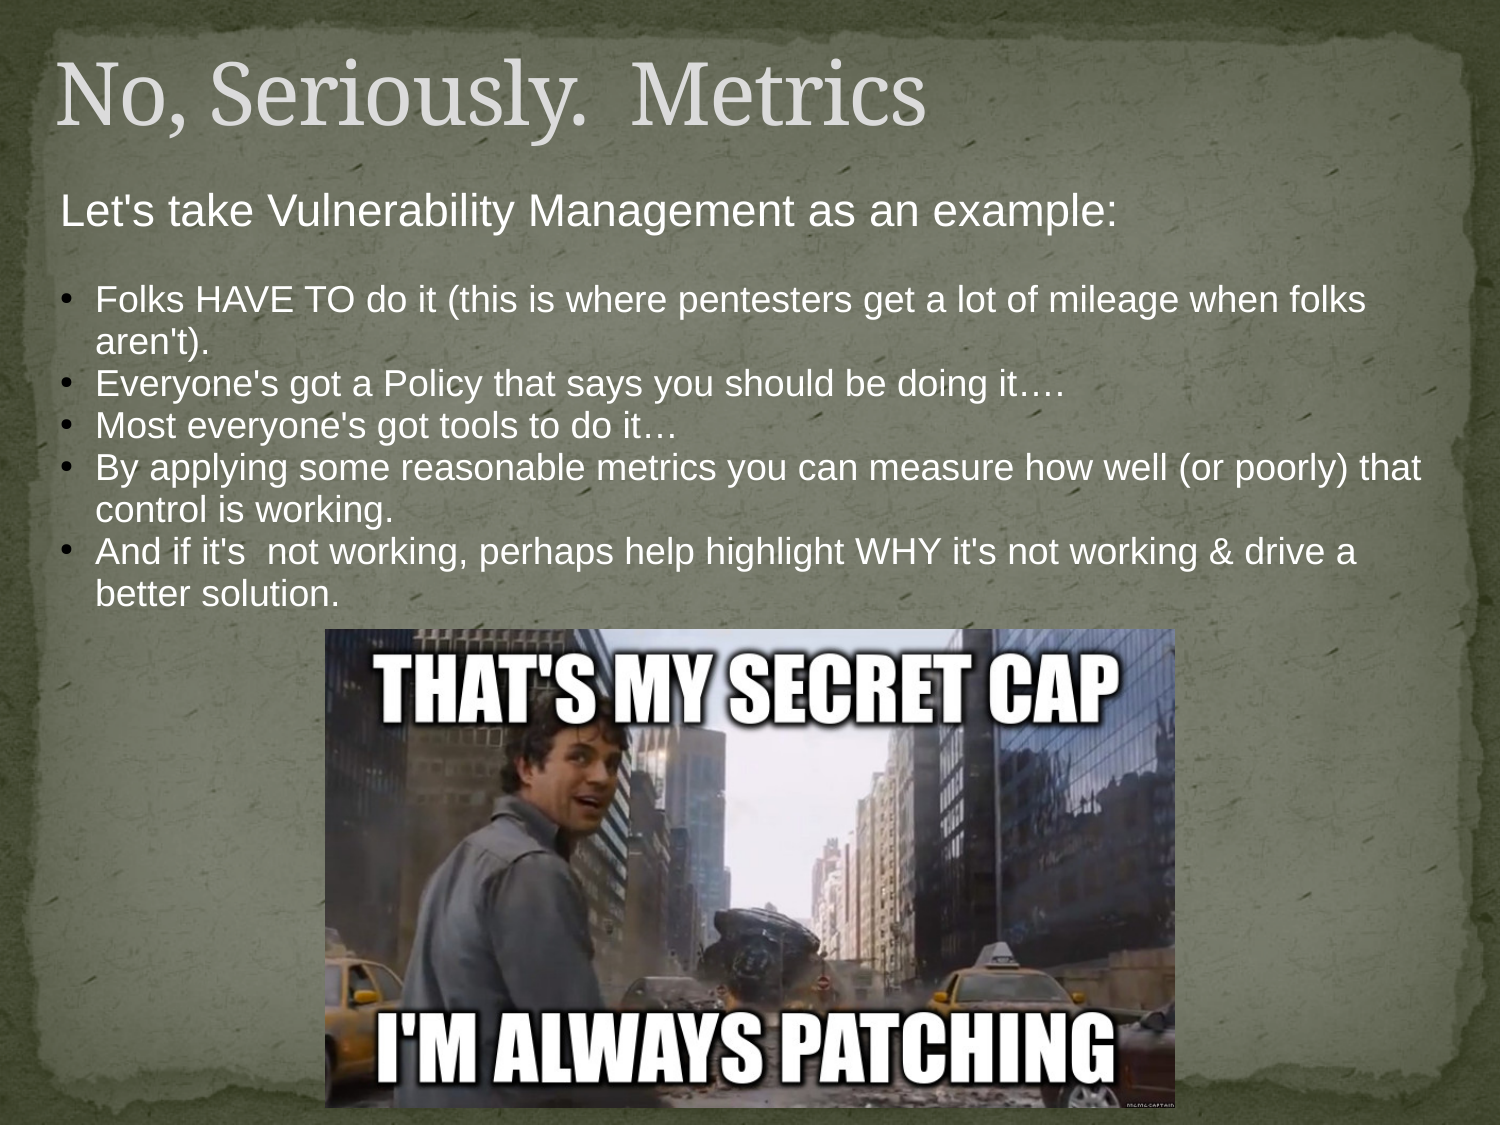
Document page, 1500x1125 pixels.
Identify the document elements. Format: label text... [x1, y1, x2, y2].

picture [0, 0, 1500, 1125]
title No, Seriously. Metrics [39, 7, 1390, 150]
text_box Let's take Vulnerability Management as an example: Folks HAVE TO do it (this is where pentesters get a lot of mileage when folks aren't). Everyone's got a Policy that says you should be doing it…. Most everyone's got tools to do it… By applying some reasonable metrics you can measure how well (or poorly) that control is working. And if it's not working, perhaps help highlight WHY it's not working & drive a better solution. [45, 177, 1456, 1024]
